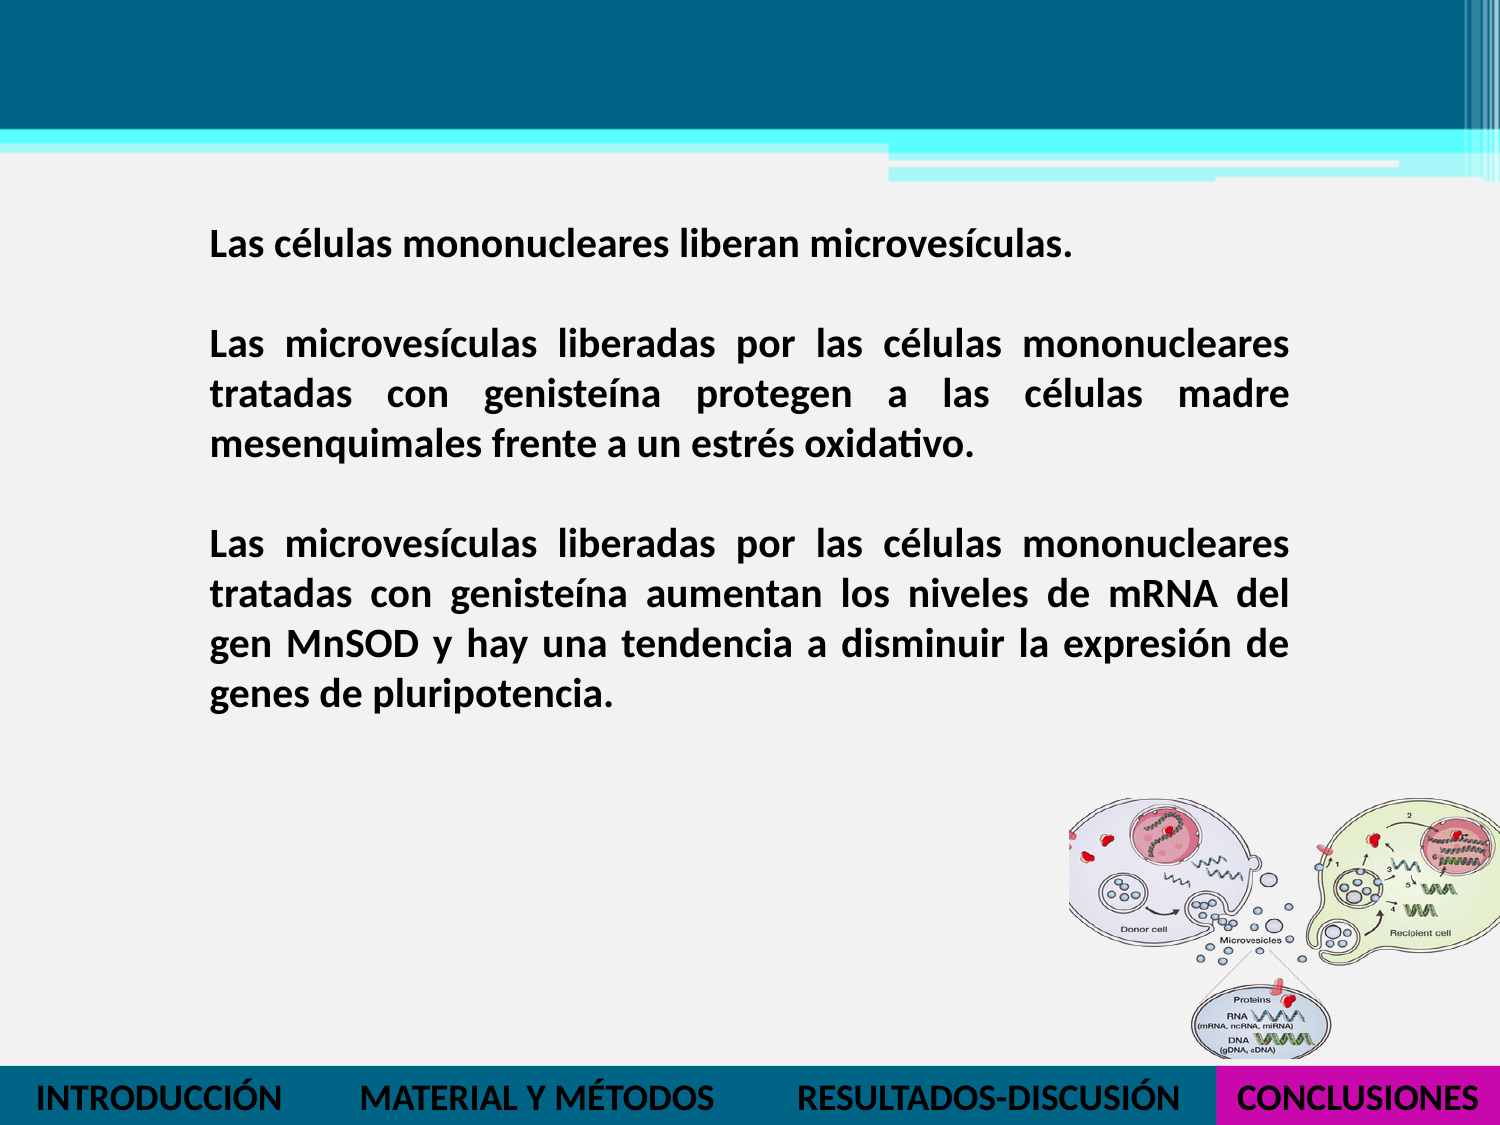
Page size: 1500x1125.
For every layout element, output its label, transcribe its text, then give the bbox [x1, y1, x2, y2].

text_box MATERIAL Y MÉTODOS [318, 1065, 755, 1125]
picture [0, 0, 1500, 182]
title CONCLUSIONES [64, 4, 1415, 149]
text_box RESULTADOS-DISCUSIÓN [755, 1065, 1216, 1125]
text_box Las células mononucleares liberan microvesículas. Las microvesículas liberadas por las células mononucleares tratadas con genisteína protegen a las células madre mesenquimales frente a un estrés oxidativo. Las microvesículas liberadas por las células mononucleares tratadas con genisteína aumentan los niveles de mRNA del gen MnSOD y hay una tendencia a disminuir la expresión de genes de pluripotencia. [194, 207, 1306, 824]
picture [1069, 798, 1500, 1059]
text_box CONCLUSIONES [1216, 1065, 1500, 1125]
text_box INTRODUCCIÓN [0, 1065, 318, 1125]
